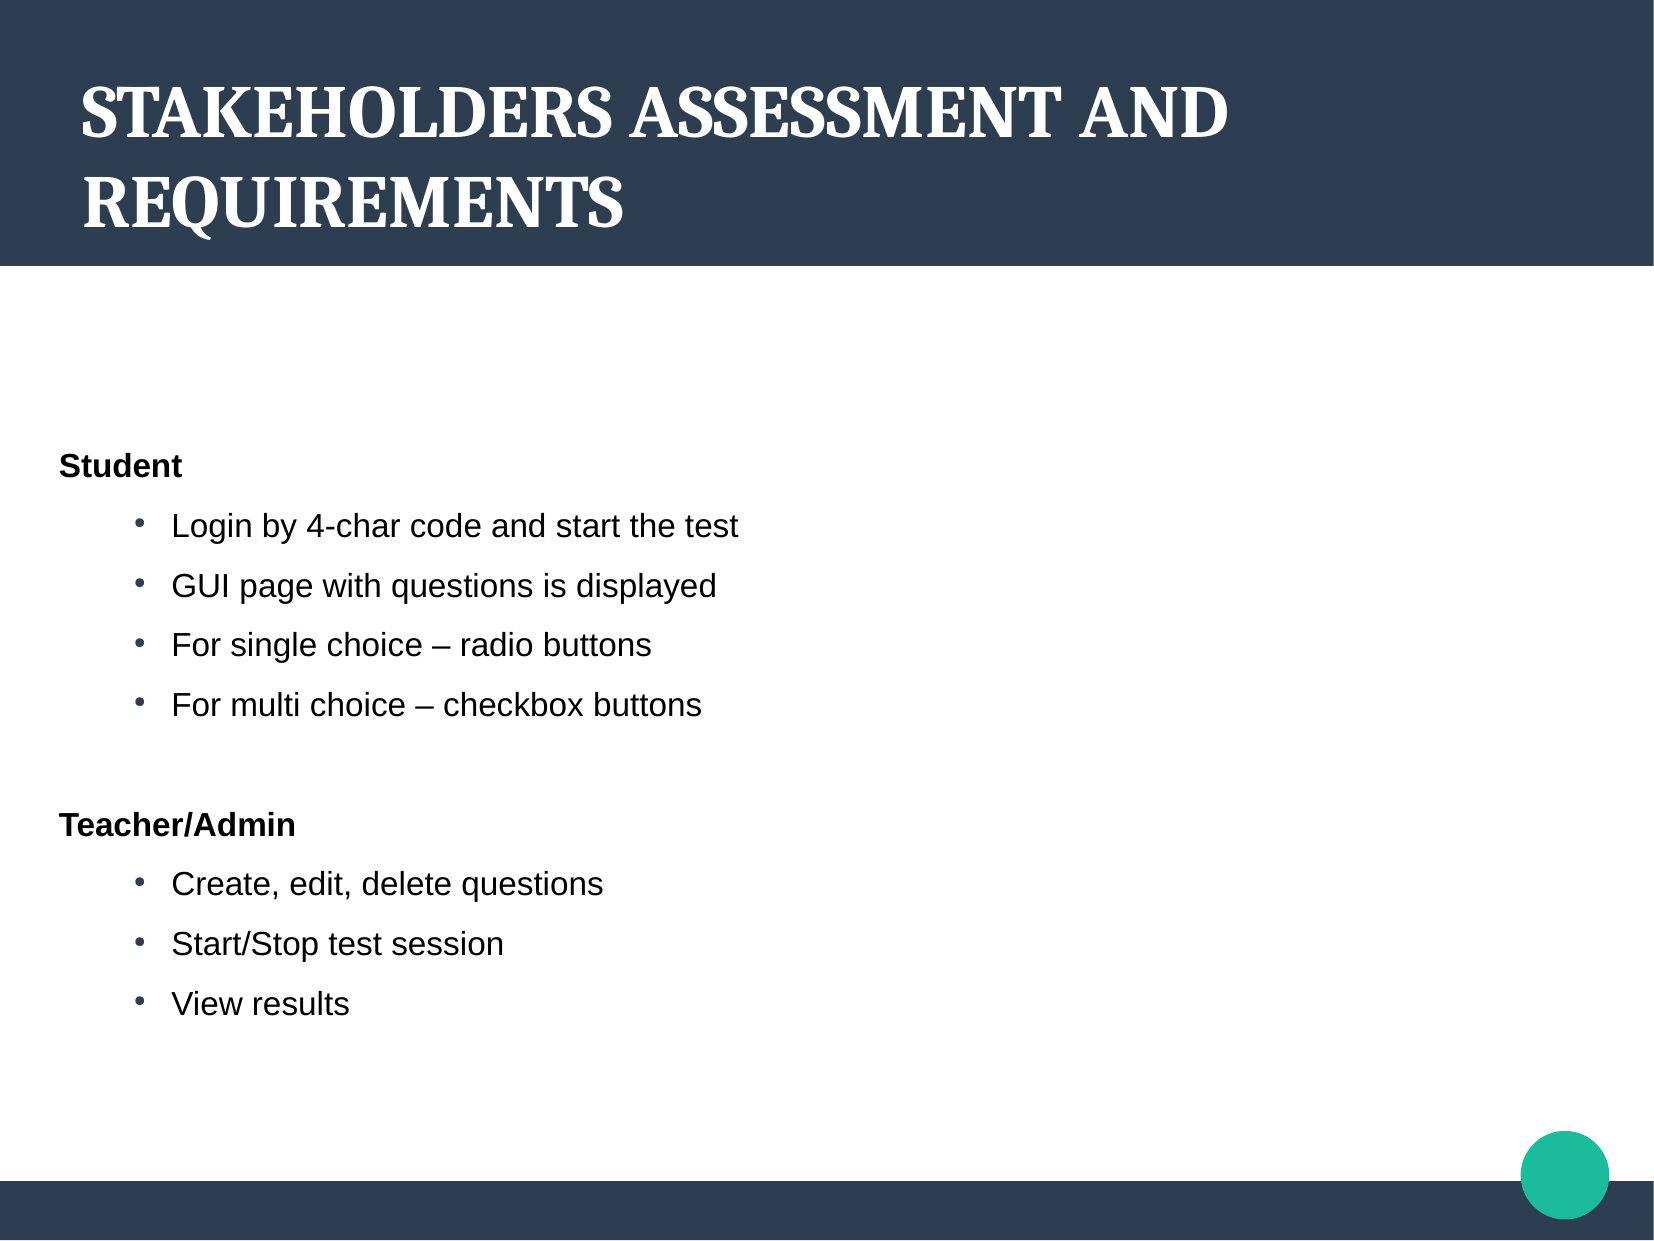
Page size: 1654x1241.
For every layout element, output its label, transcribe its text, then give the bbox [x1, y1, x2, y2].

title STAKEHOLDERS ASSESSMENT AND REQUIREMENTS [82, 49, 1571, 257]
list Student Login by 4-char code and start the test GUI page with questions is displayed For single choice – radio buttons For multi choice – checkbox buttons Teacher/Admin Create, edit, delete questions Start/Stop test session View results [59, 324, 1595, 1152]
